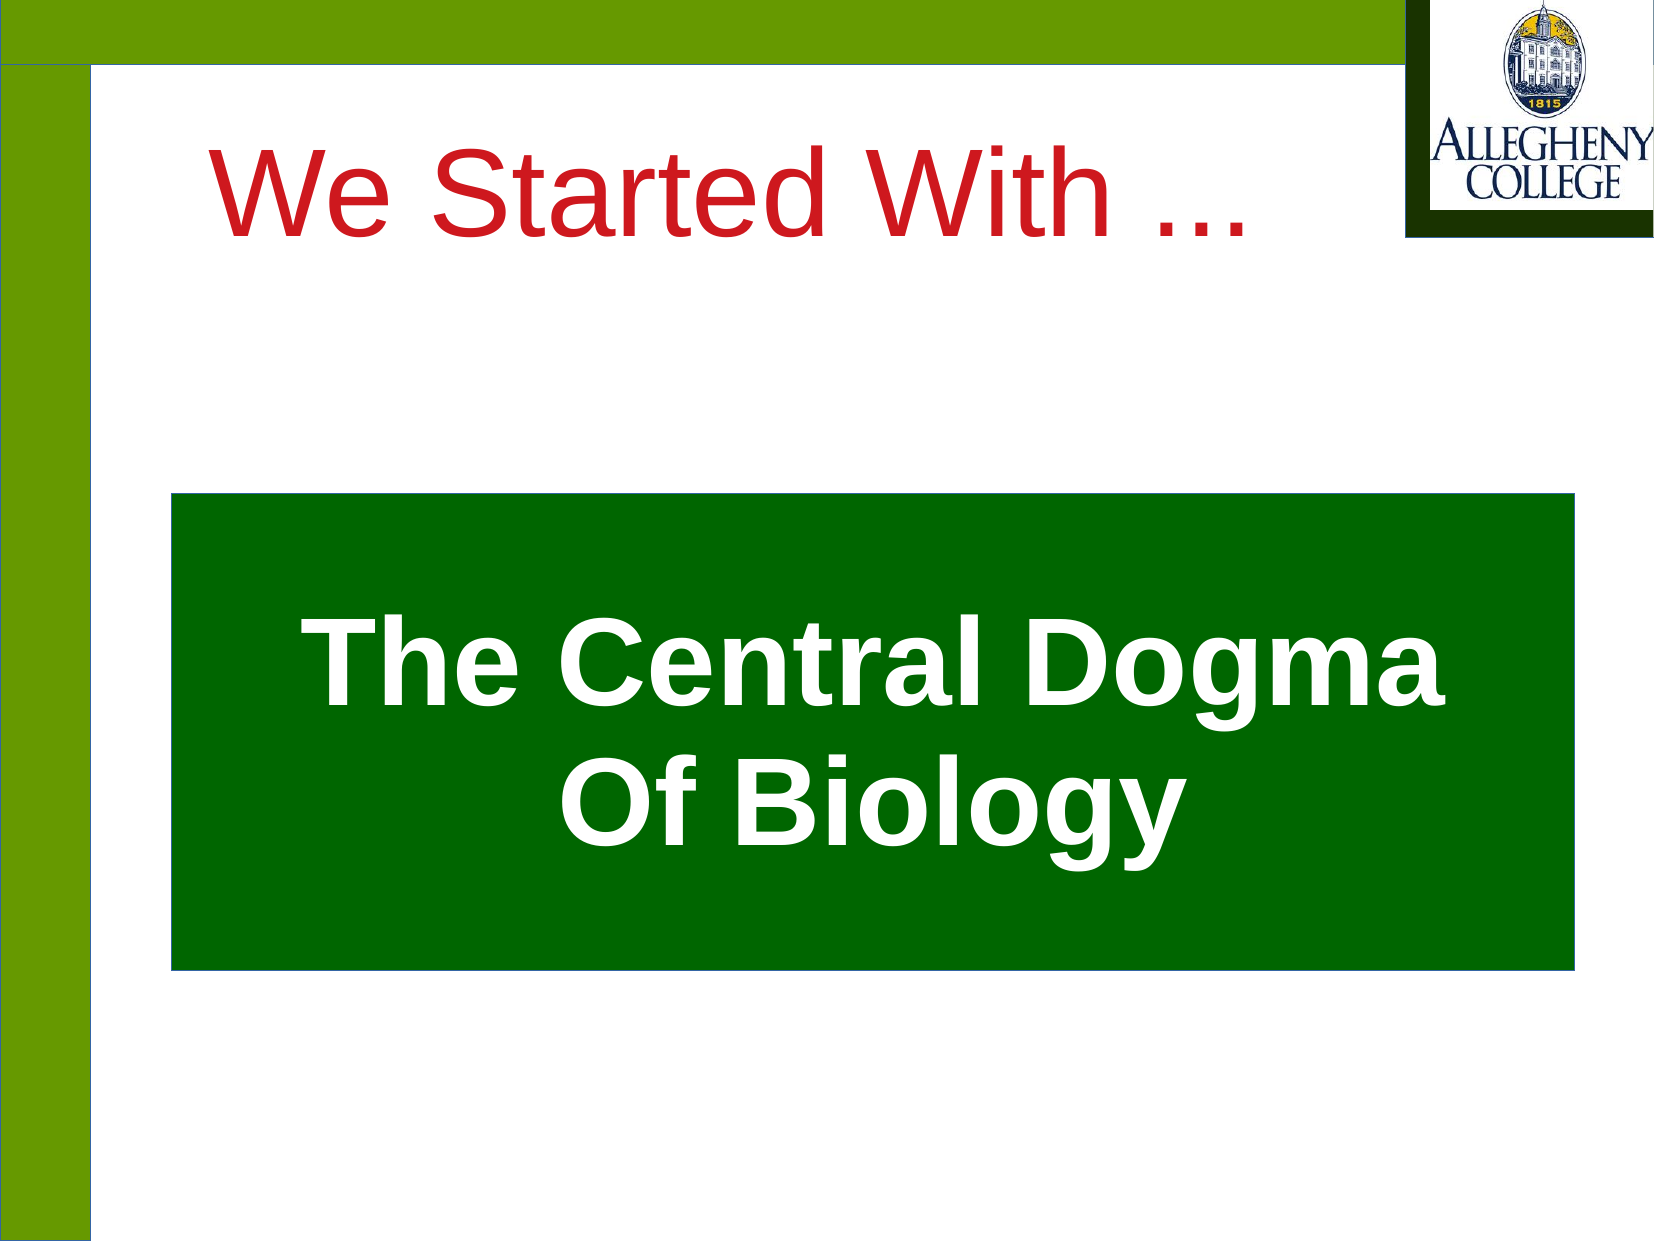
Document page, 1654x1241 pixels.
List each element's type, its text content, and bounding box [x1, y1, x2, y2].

text_box [0, 0, 1654, 1241]
text_box We Started With ... [193, 104, 1378, 268]
picture [1430, 0, 1654, 210]
text_box The Central Dogma Of Biology [171, 493, 1575, 971]
